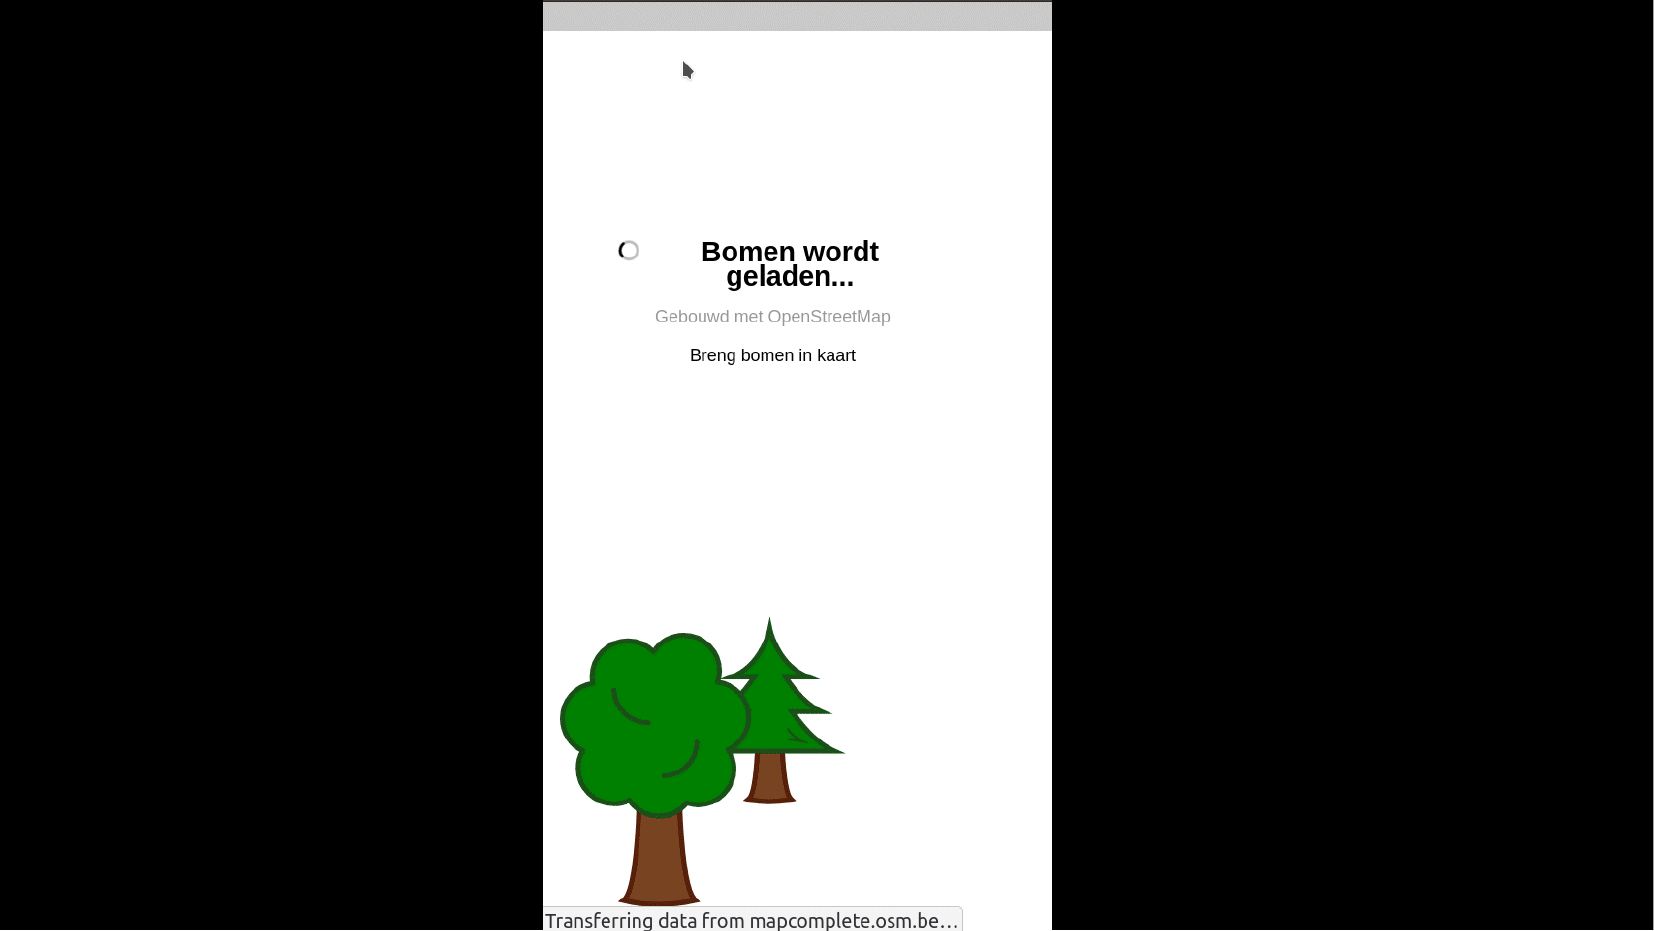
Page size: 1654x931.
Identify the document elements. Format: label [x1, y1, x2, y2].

picture [543, 0, 1052, 931]
